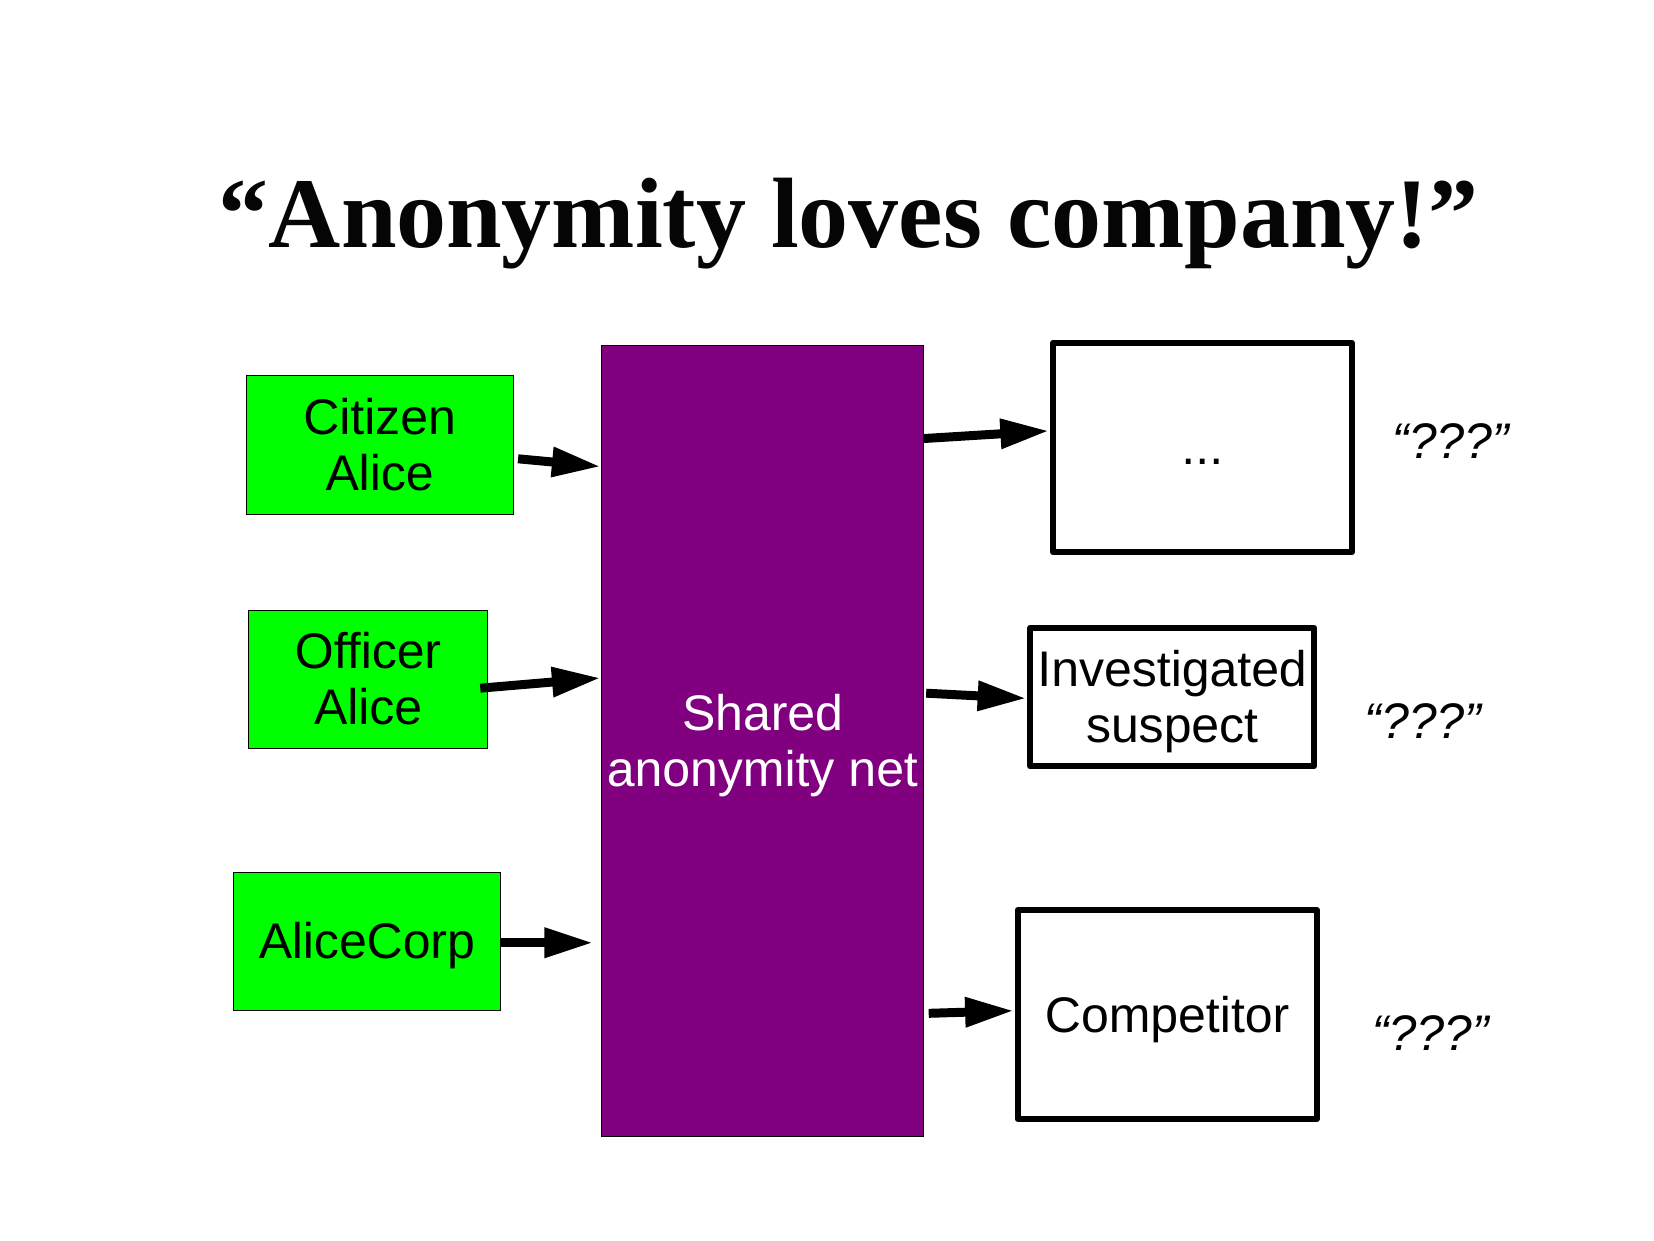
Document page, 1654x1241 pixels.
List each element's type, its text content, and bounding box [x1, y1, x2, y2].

text_box Competitor [1017, 909, 1317, 1120]
text_box Citizen Alice [246, 375, 514, 515]
text_box Investigated suspect [1030, 627, 1315, 767]
text_box “???” [1377, 405, 1538, 481]
text_box Officer Alice [248, 610, 488, 749]
text_box “???” [1349, 685, 1510, 761]
text_box ... [1053, 342, 1352, 552]
text_box Shared anonymity net [601, 345, 924, 1137]
text_box AliceCorp [233, 872, 501, 1011]
text_box [1369, 378, 1531, 457]
text_box “???” [1357, 998, 1518, 1073]
title “Anonymity loves company!” [121, 102, 1578, 326]
